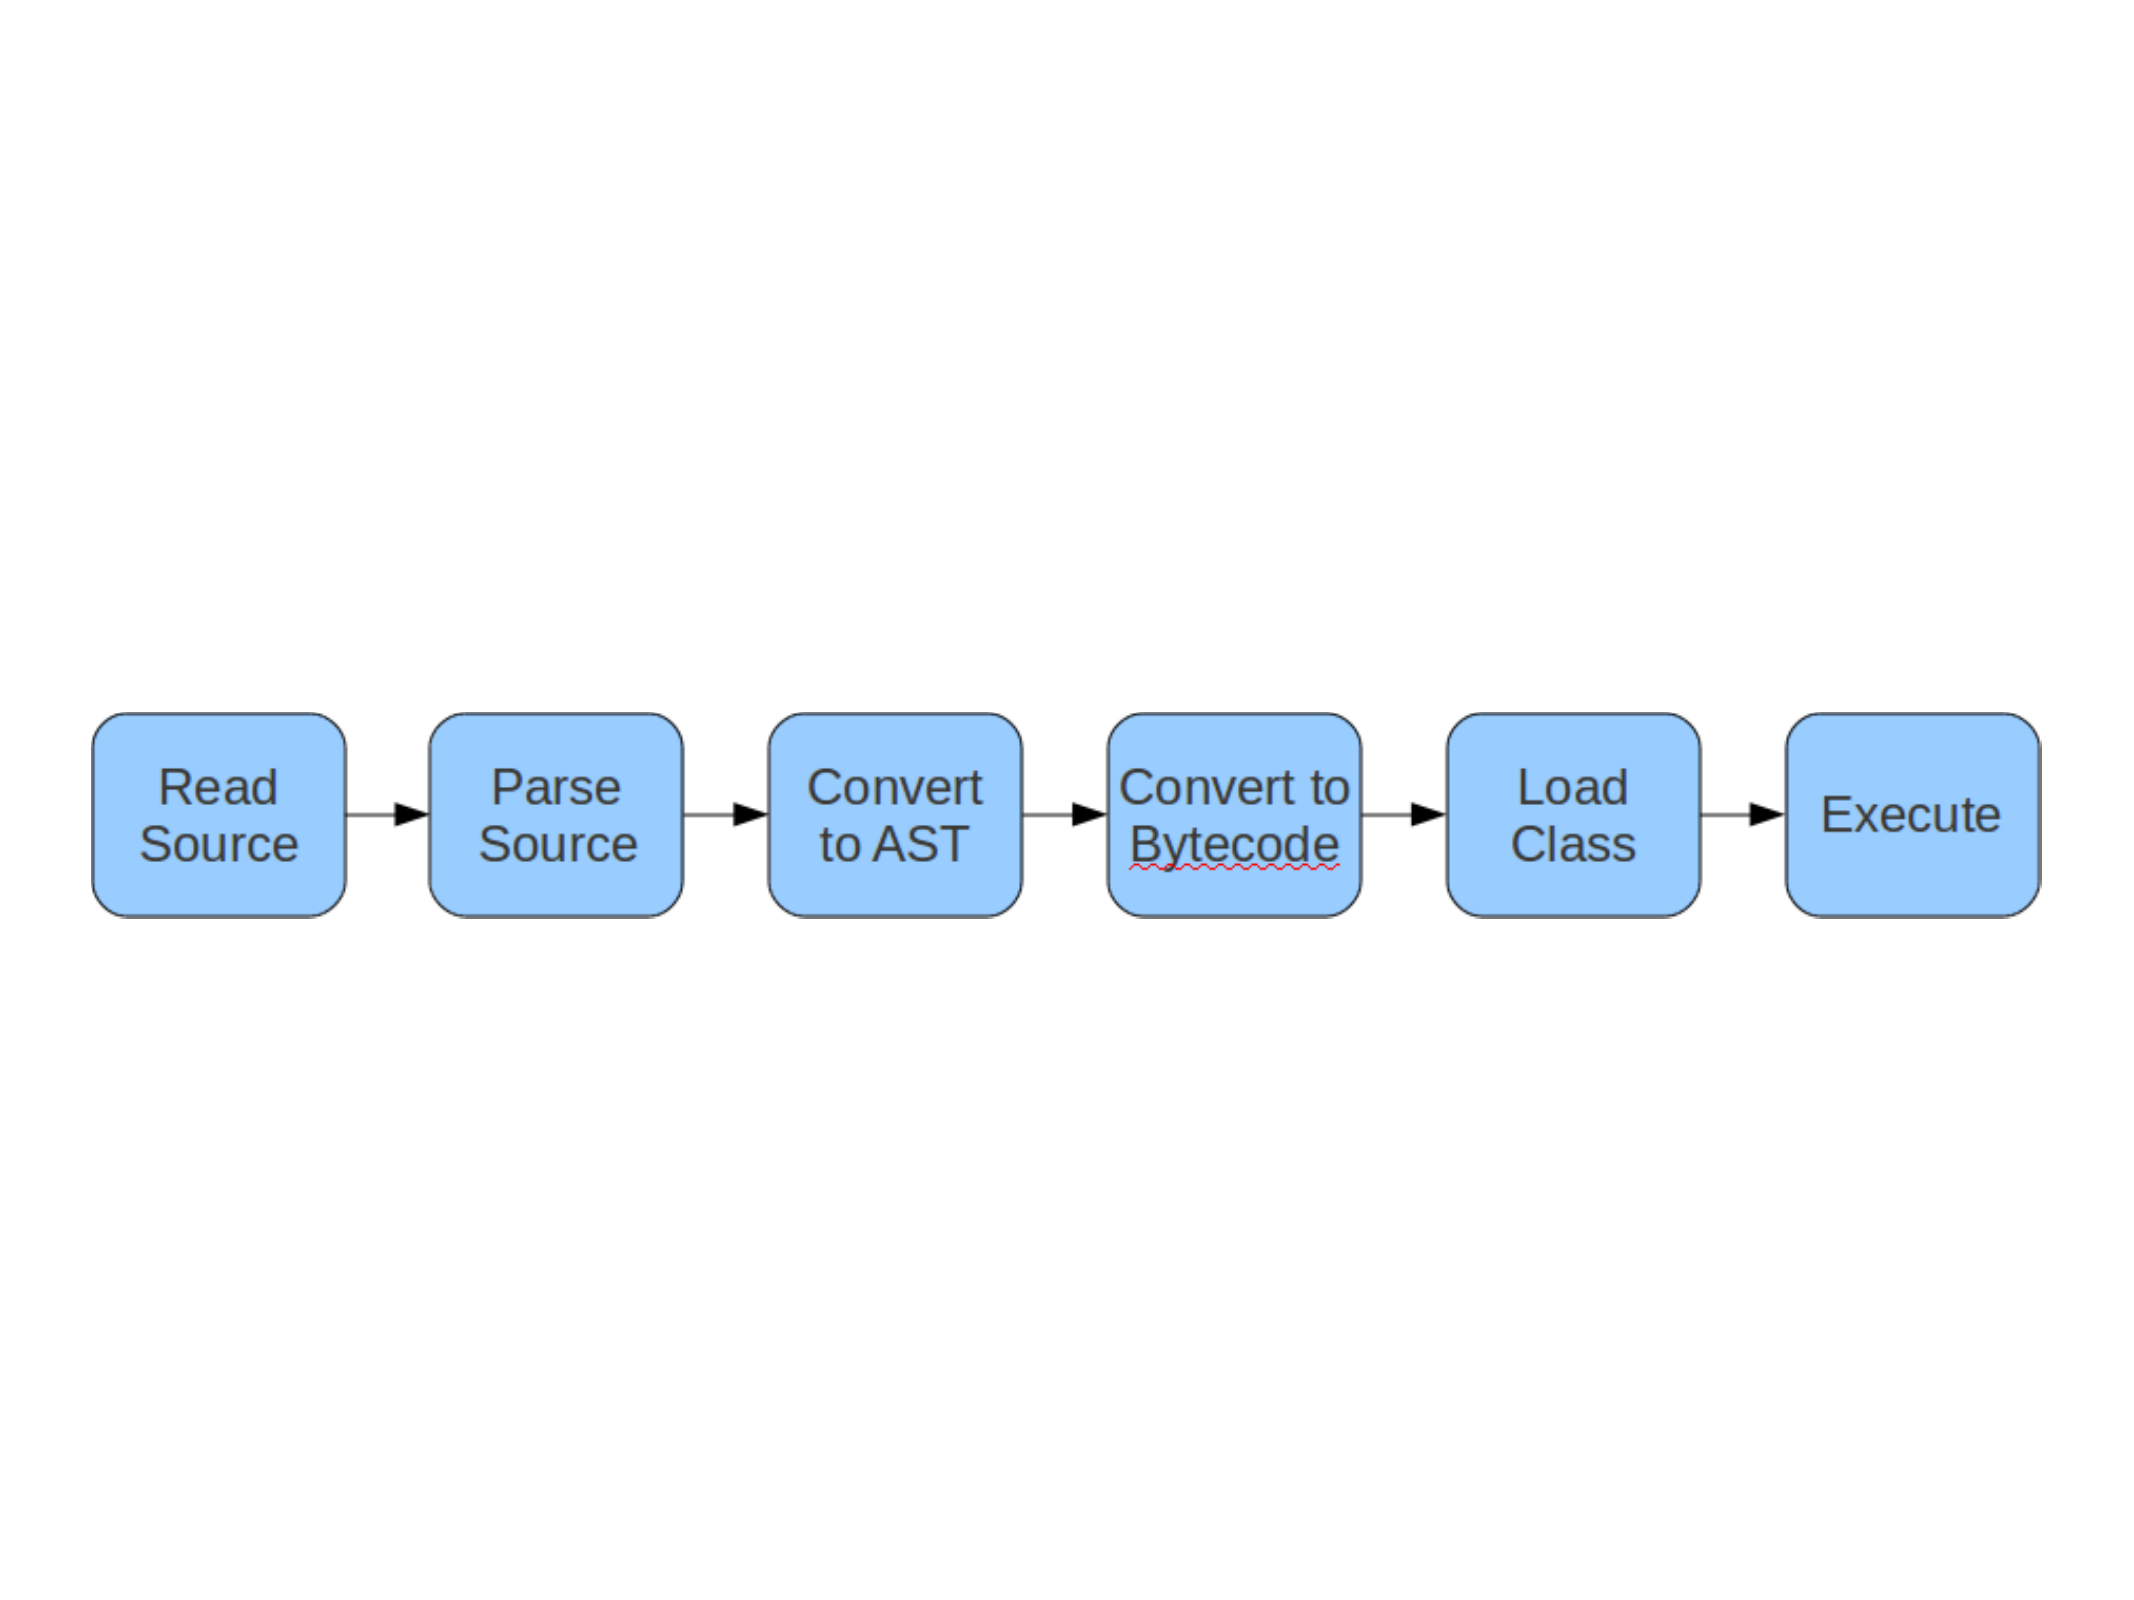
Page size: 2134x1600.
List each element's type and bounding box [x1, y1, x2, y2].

picture [91, 712, 2042, 919]
